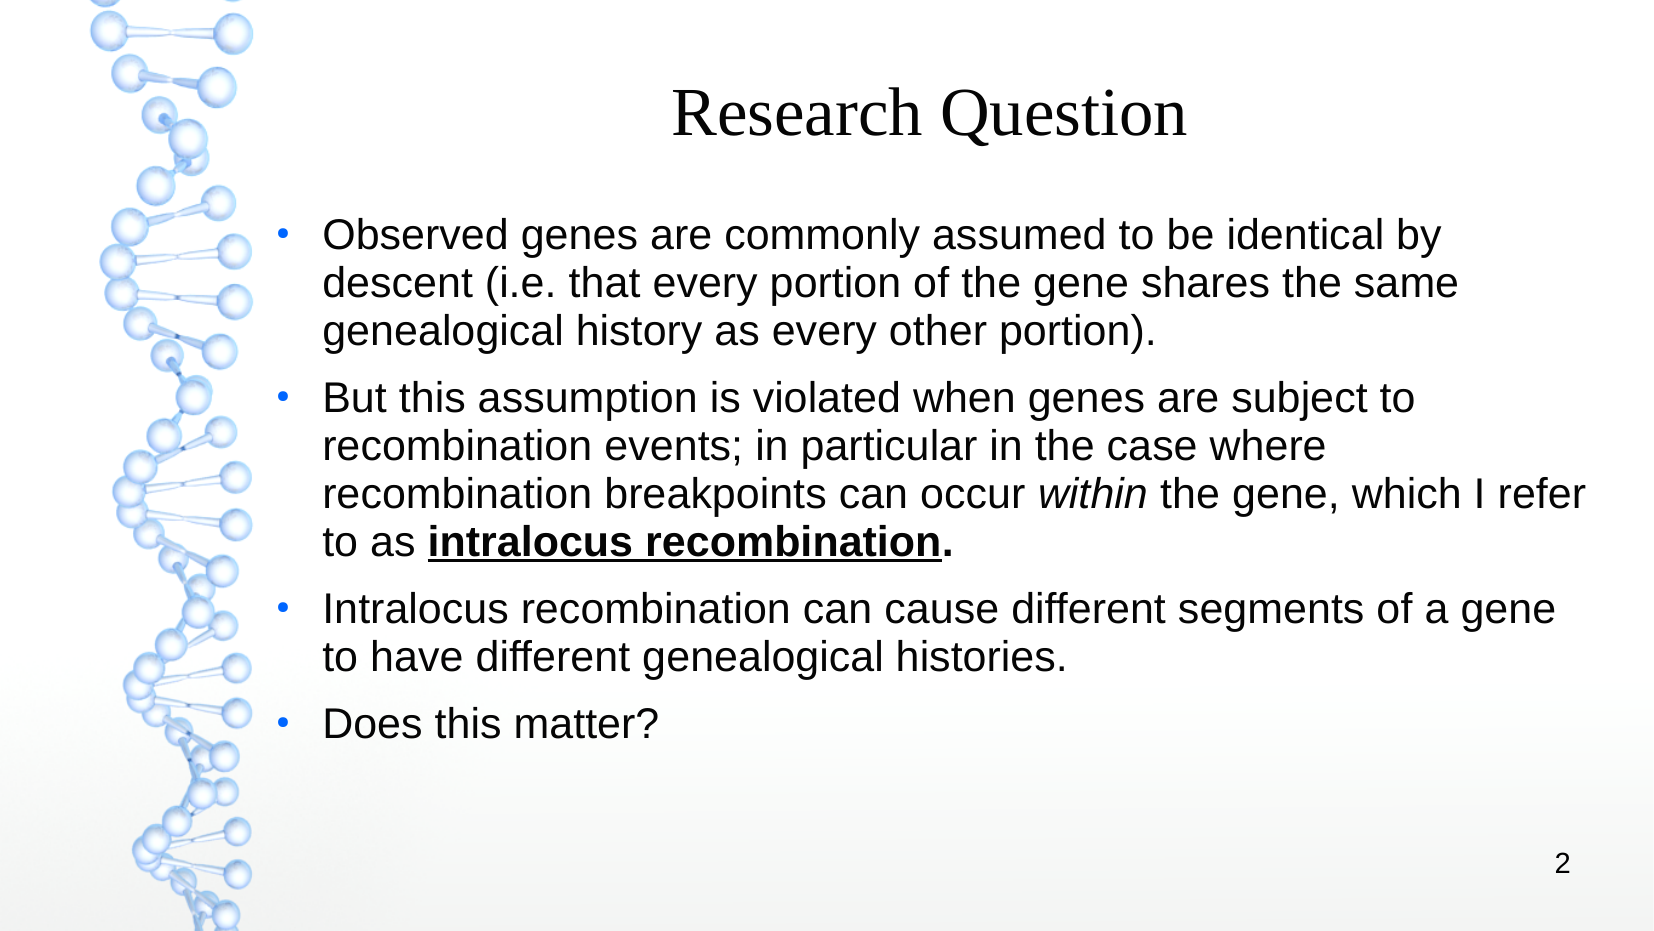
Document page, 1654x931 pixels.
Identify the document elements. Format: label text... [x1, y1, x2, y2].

picture [0, 0, 1654, 931]
list Observed genes are commonly assumed to be identical by descent (i.e. that every portion of the gene shares the same genealogical history as every other portion). But this assumption is violated when genes are subject to recombination events; in particular in the case where recombination breakpoints can occur within the gene, which I refer to as intralocus recombination. Intralocus recombination can cause different segments of a gene to have different genealogical histories. Does this matter? [261, 210, 1591, 751]
title Research Question [265, 35, 1595, 189]
